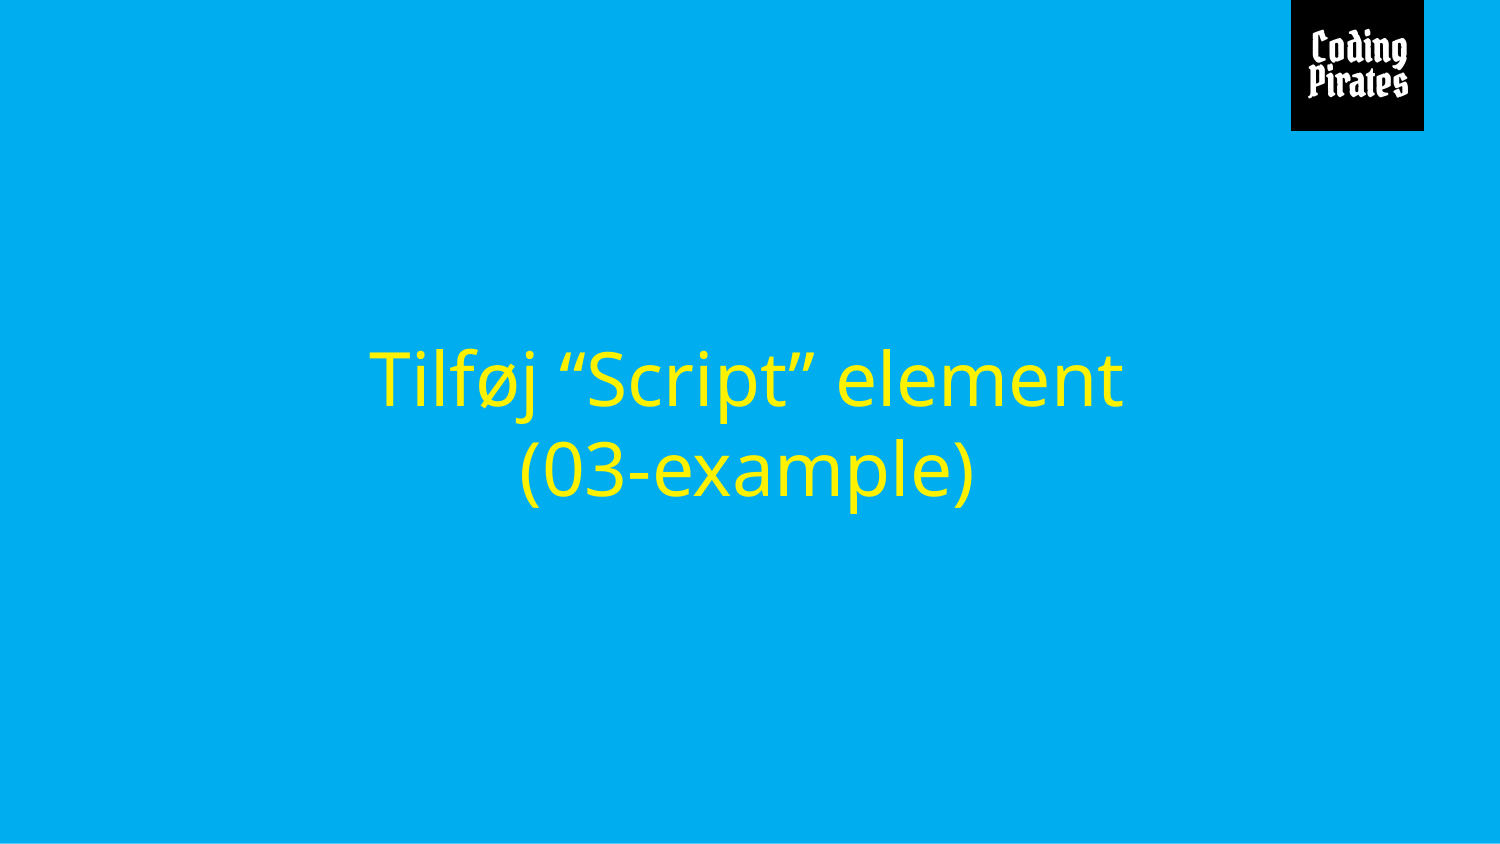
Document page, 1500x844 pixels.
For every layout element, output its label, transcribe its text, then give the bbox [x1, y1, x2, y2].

title Tilføj “Script” element (03-example) [5, 352, 1490, 491]
picture [1292, 0, 1423, 130]
